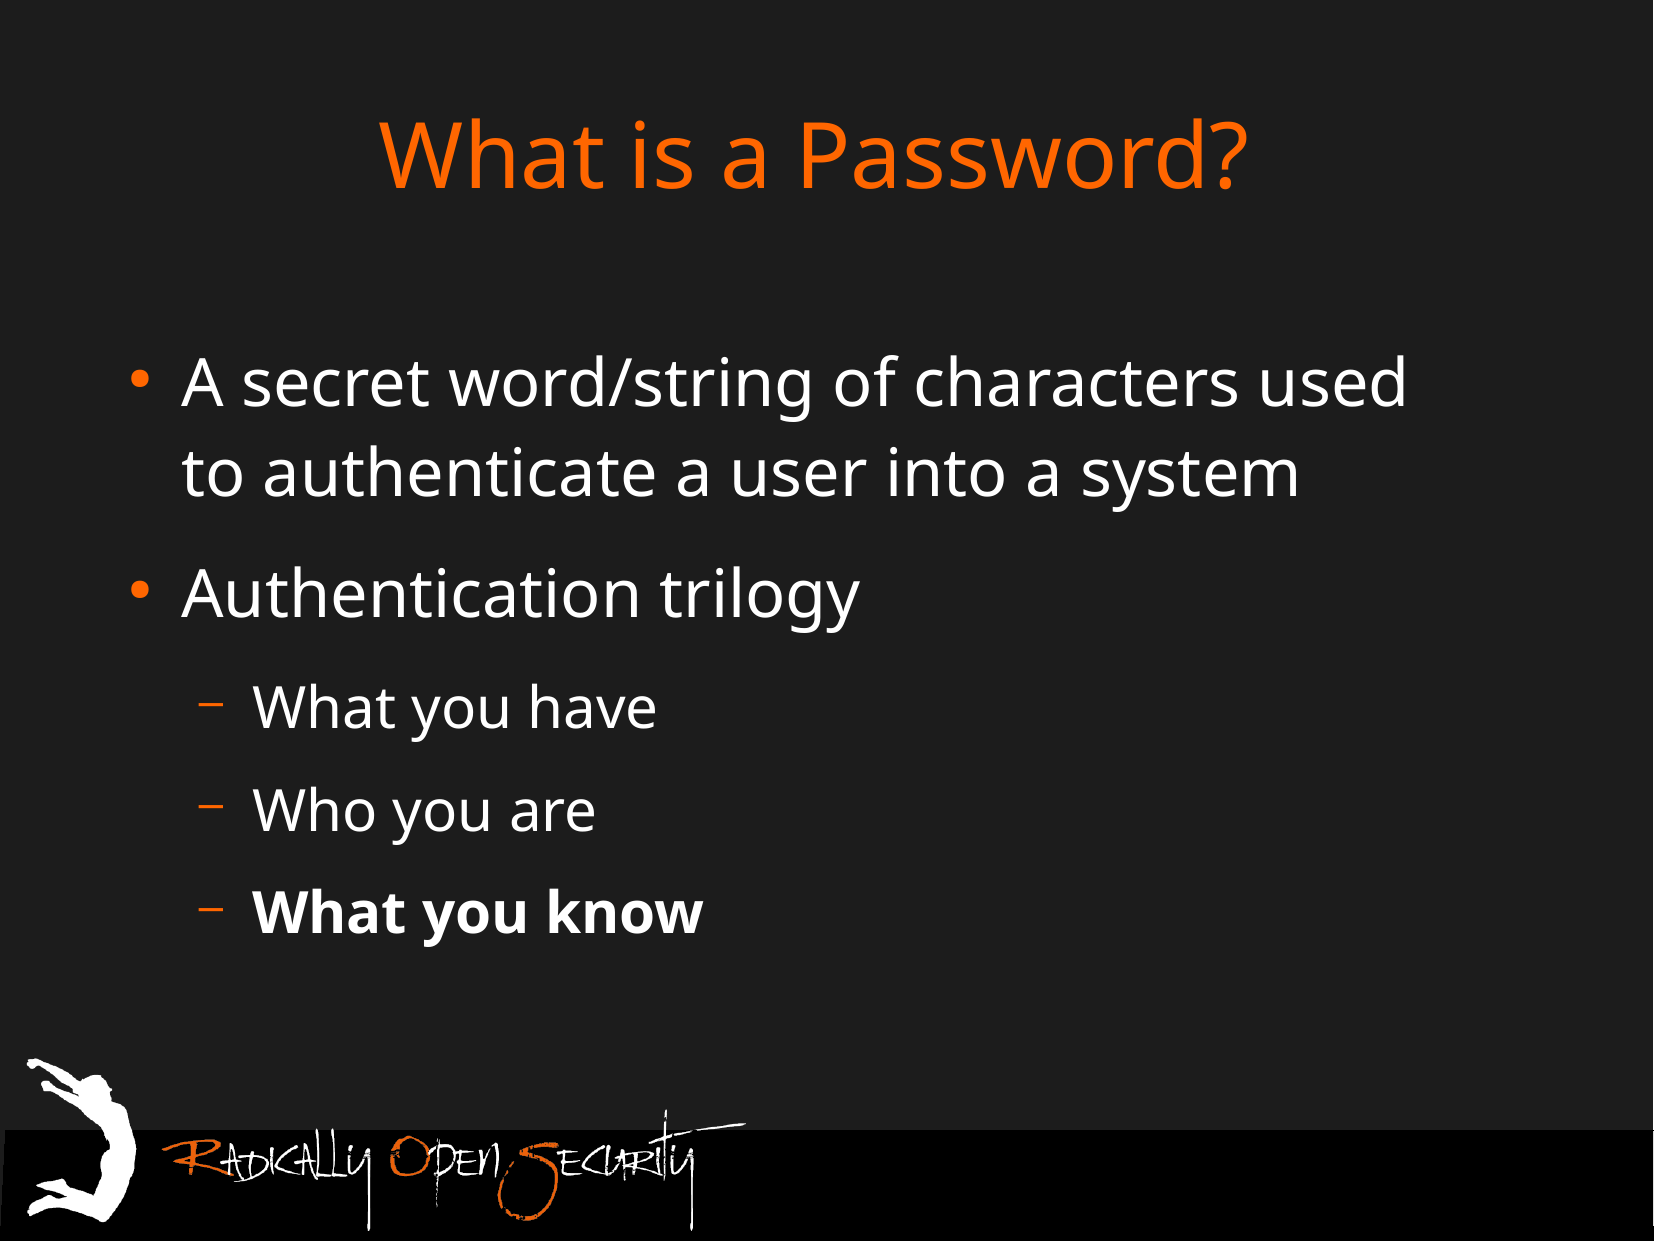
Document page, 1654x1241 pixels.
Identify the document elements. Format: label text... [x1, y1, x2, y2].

picture [0, 1022, 778, 1241]
list A secret word/string of characters used to authenticate a user into a system Authentication trilogy What you have Who you are What you know [110, 334, 1472, 1009]
title What is a Password? [82, 49, 1571, 257]
